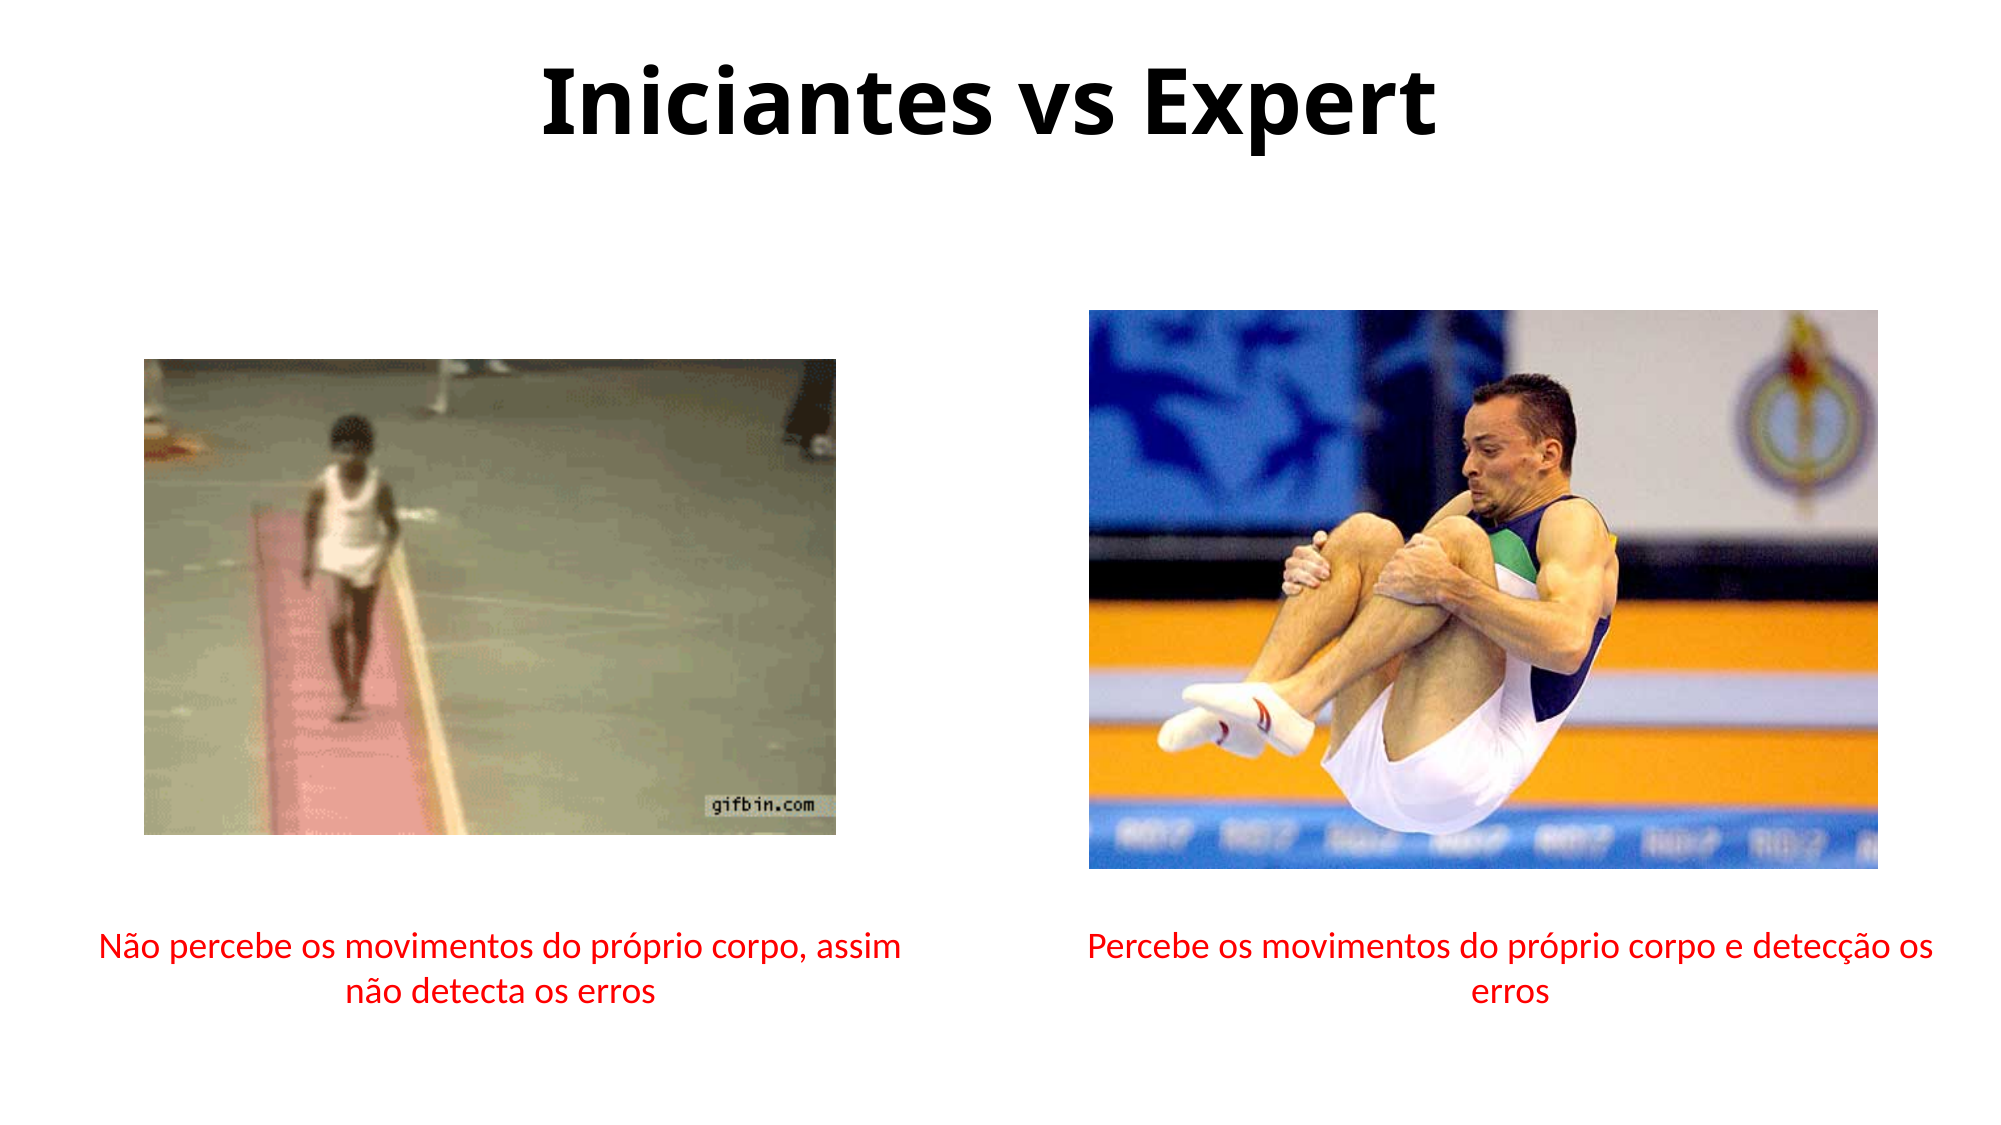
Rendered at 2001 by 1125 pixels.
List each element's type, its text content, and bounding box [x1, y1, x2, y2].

text_box Percebe os movimentos do próprio corpo e detecção os erros [1066, 913, 1955, 1064]
picture [1089, 310, 1878, 869]
picture [144, 359, 836, 835]
text_box Iniciantes vs Expert [127, 47, 1853, 266]
text_box Não percebe os movimentos do próprio corpo, assim não detecta os erros [57, 913, 945, 1064]
